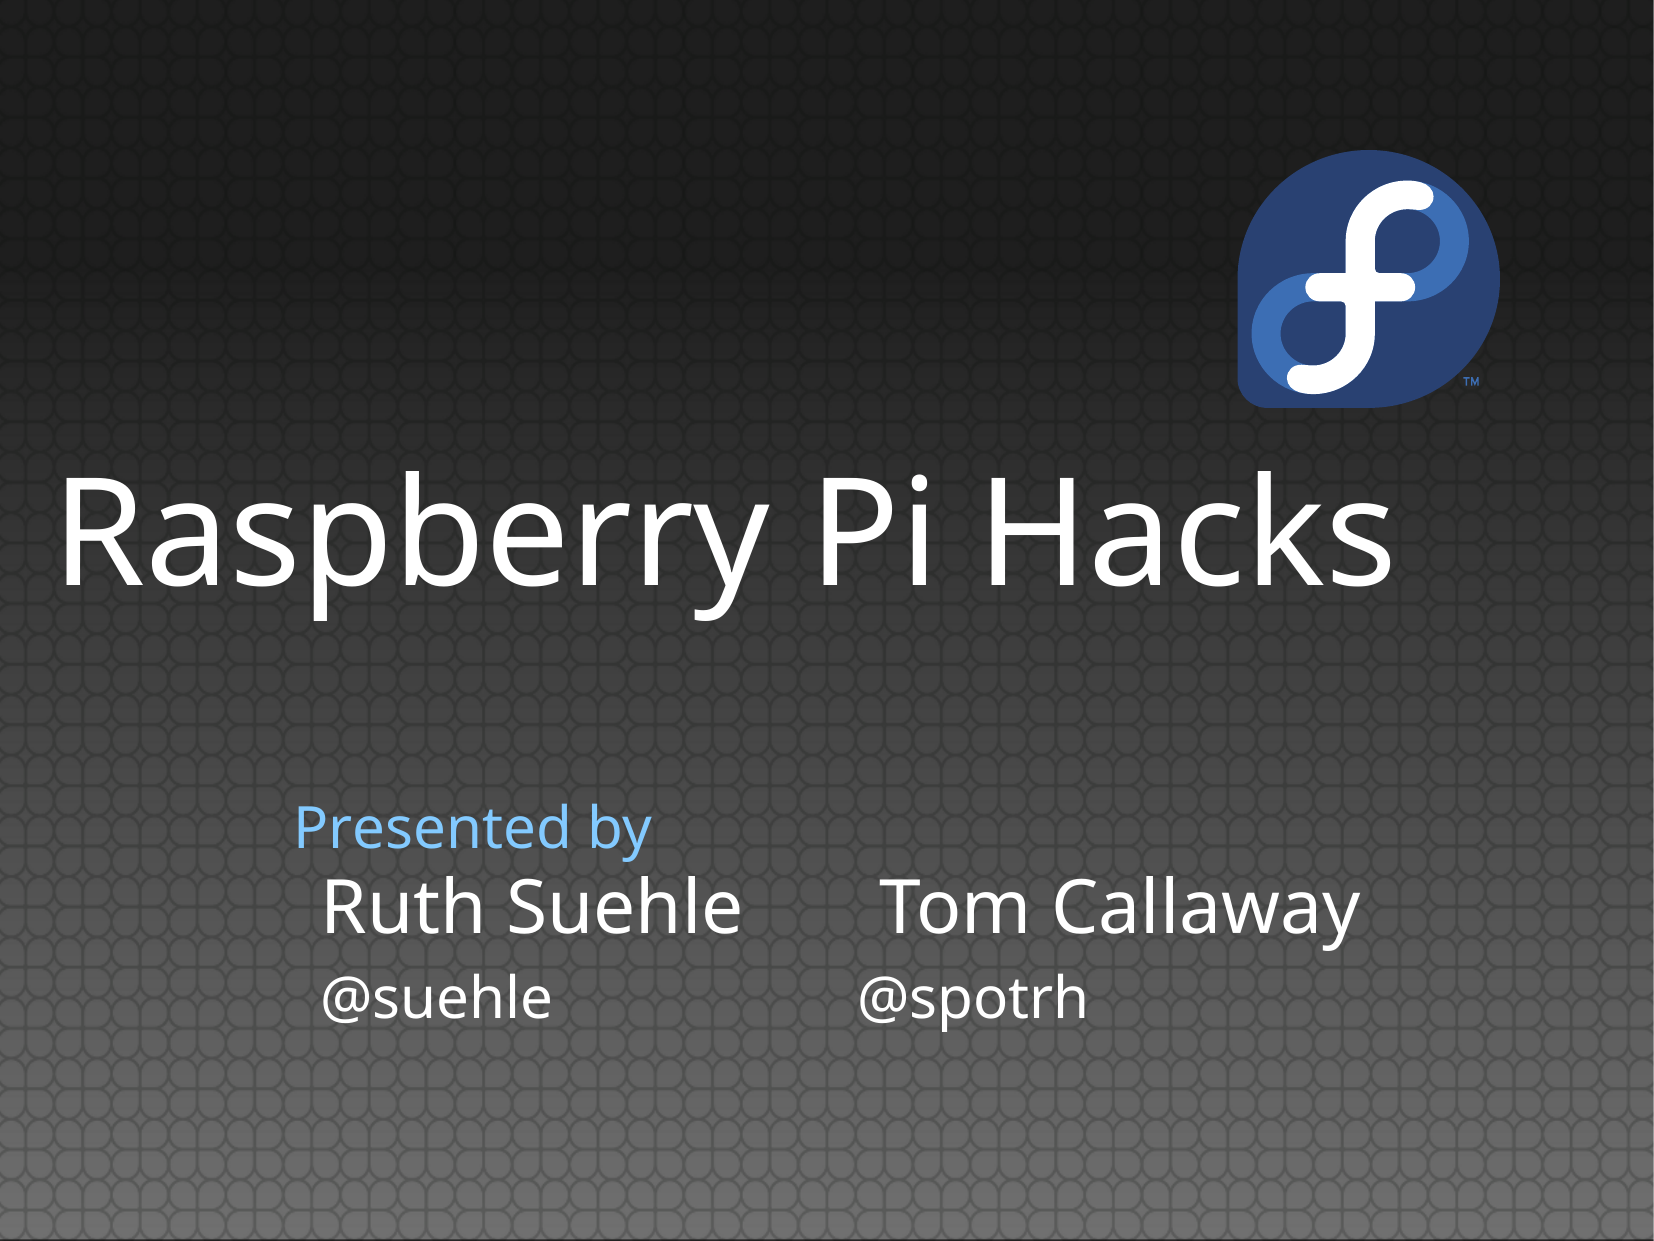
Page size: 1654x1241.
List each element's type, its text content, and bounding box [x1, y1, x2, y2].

text_box Ruth Suehle Tom Callaway @suehle @spotrh [305, 846, 1546, 997]
text_box Presented by [293, 785, 694, 846]
picture [0, 0, 1654, 1241]
text_box Raspberry Pi Hacks [37, 417, 1475, 585]
